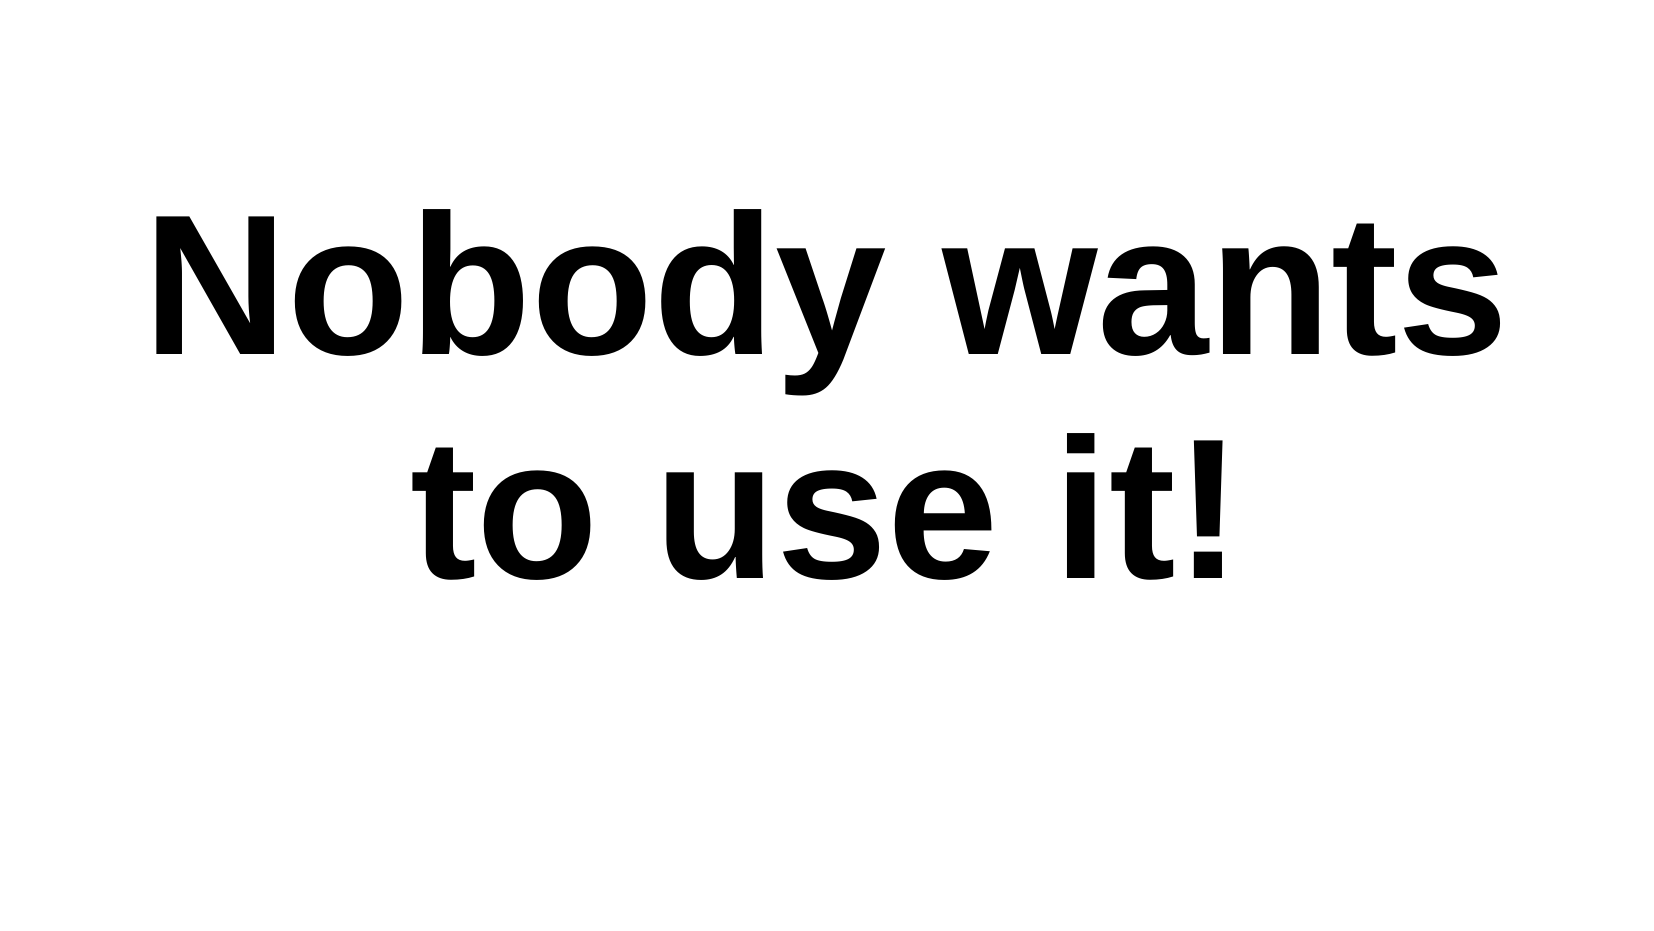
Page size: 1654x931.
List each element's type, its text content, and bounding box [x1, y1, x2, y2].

subtitle Nobody wants to use it! [82, 37, 1571, 757]
